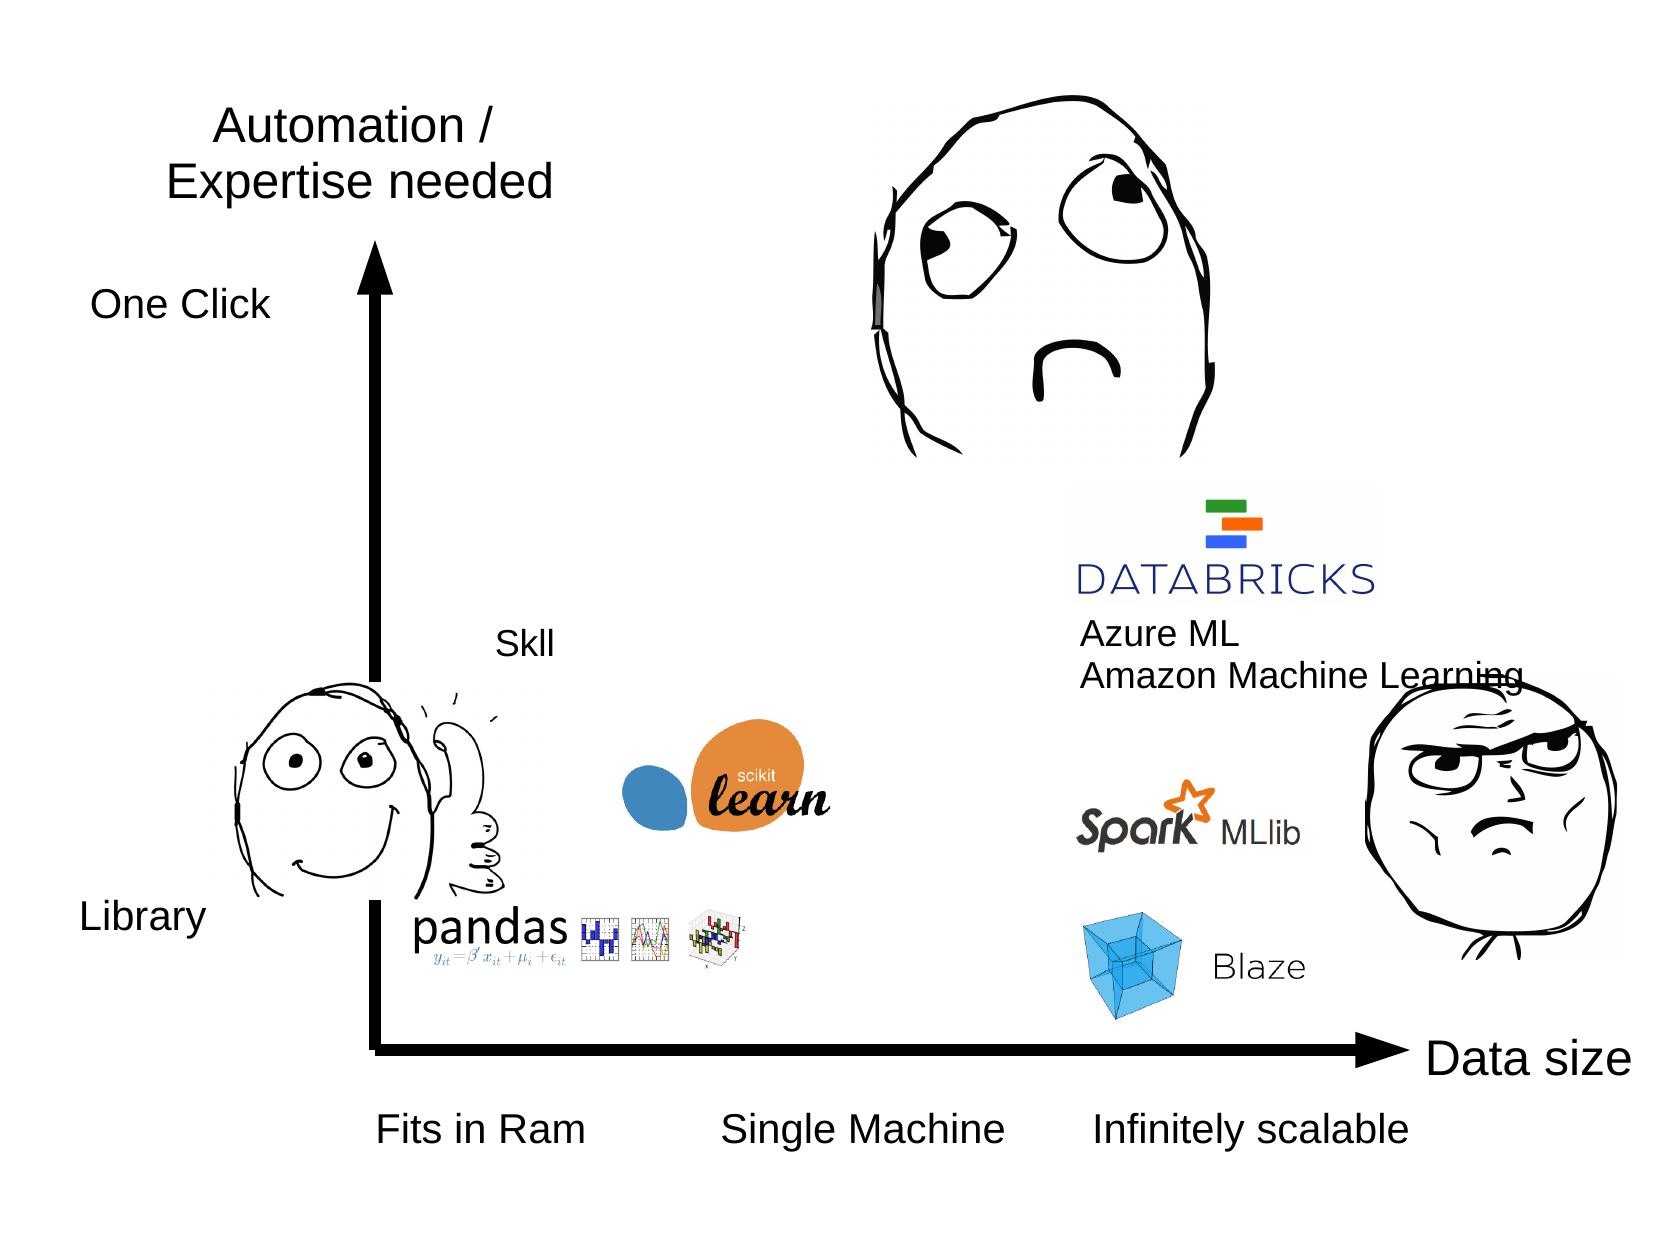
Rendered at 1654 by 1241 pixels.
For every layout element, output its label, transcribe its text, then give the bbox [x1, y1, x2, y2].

text_box Automation / Expertise needed [105, 90, 616, 226]
picture [1065, 788, 1338, 866]
picture [870, 89, 1217, 469]
text_box One Click [75, 273, 286, 336]
text_box Single Machine [705, 1098, 1051, 1161]
picture [195, 682, 766, 976]
picture [1046, 674, 1618, 1036]
text_box Skll [480, 615, 571, 676]
text_box Infinitely scalable [1077, 1098, 1426, 1164]
picture [1065, 485, 1381, 604]
text_box Azure ML Amazon Machine Learning [1065, 604, 1576, 788]
text_box Fits in Ram [360, 1098, 705, 1161]
text_box Data size [1410, 1023, 1653, 1095]
text_box Library [63, 885, 244, 947]
picture [622, 719, 841, 856]
